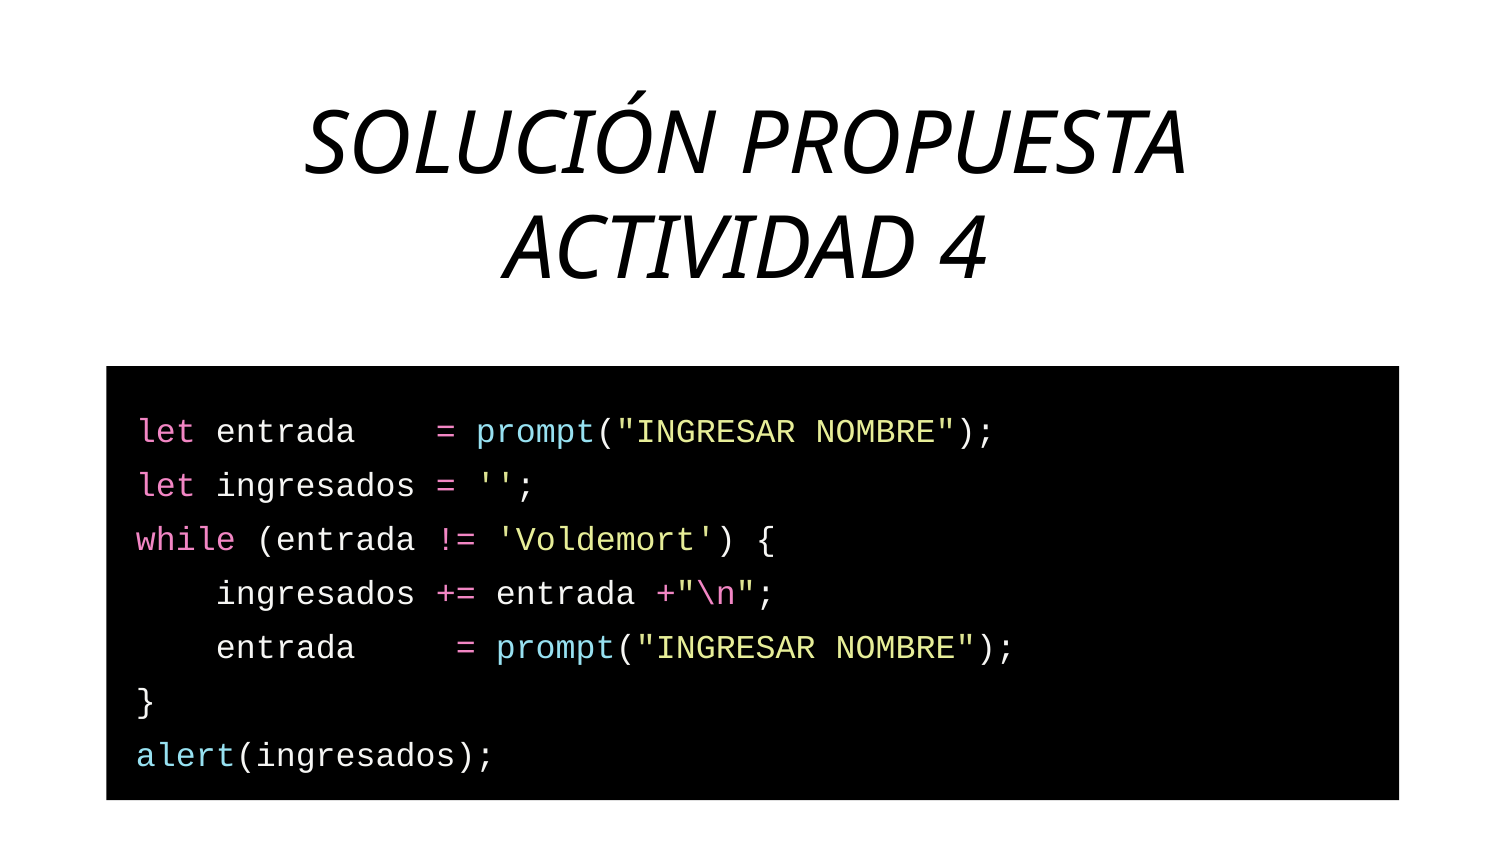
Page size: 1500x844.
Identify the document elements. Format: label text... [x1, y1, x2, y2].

text_box SOLUCIÓN PROPUESTA ACTIVIDAD 4 [949, 225, 976, 257]
text_box SOLUCIÓN PROPUESTA ACTIVIDAD 4 [766, 222, 800, 271]
text_box let entrada = prompt("INGRESAR NOMBRE"); let ingresados = ''; while (entrada != 'Voldemort') { ingresados += entrada +"\n"; entrada = prompt("INGRESAR NOMBRE"); } alert(ingresados); [106, 366, 1400, 801]
text_box SOLUCIÓN PROPUESTA ACTIVIDAD 4 [106, 109, 1388, 272]
text_box SOLUCIÓN PROPUESTA ACTIVIDAD 4 [871, 222, 905, 271]
